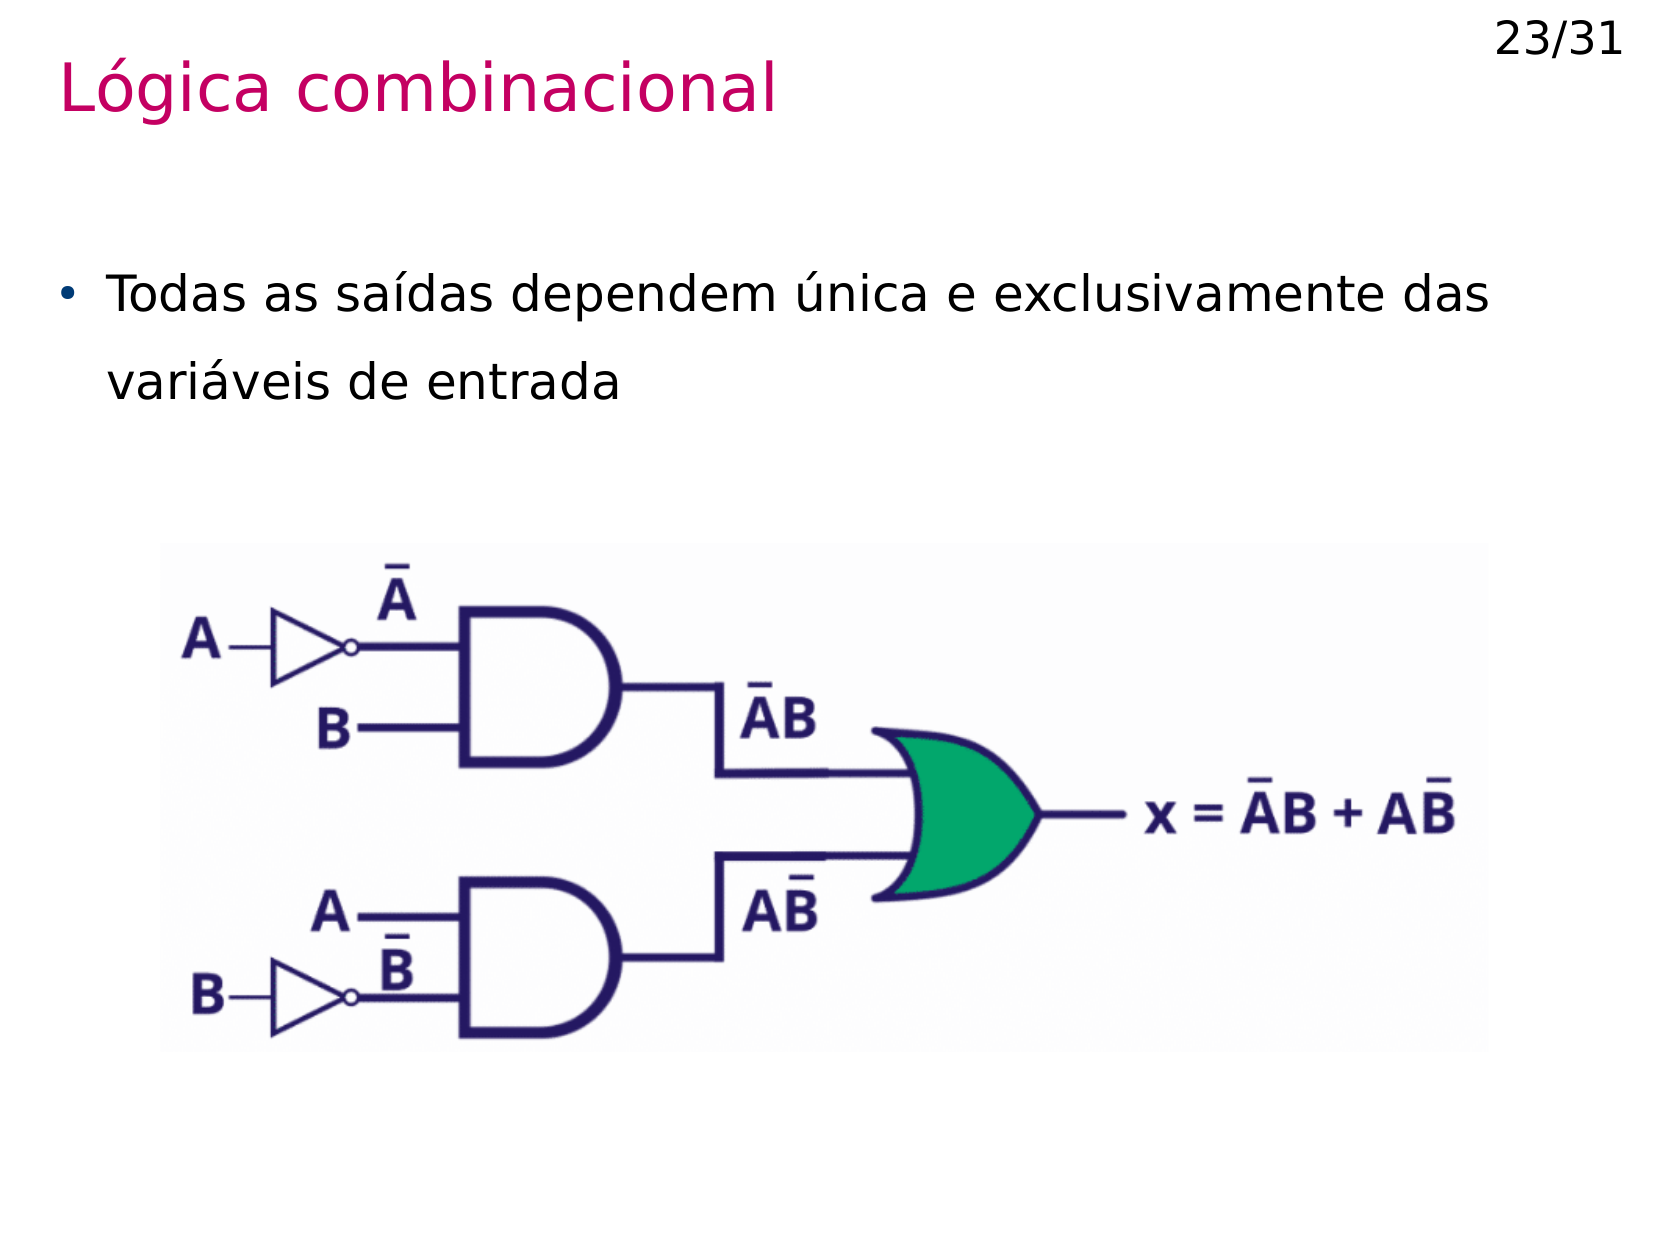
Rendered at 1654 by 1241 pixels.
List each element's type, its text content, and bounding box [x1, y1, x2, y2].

title Lógica combinacional [59, 29, 1625, 148]
picture [160, 543, 1489, 1052]
list Todas as saídas dependem única e exclusivamente das variáveis de entrada [59, 236, 1625, 1211]
